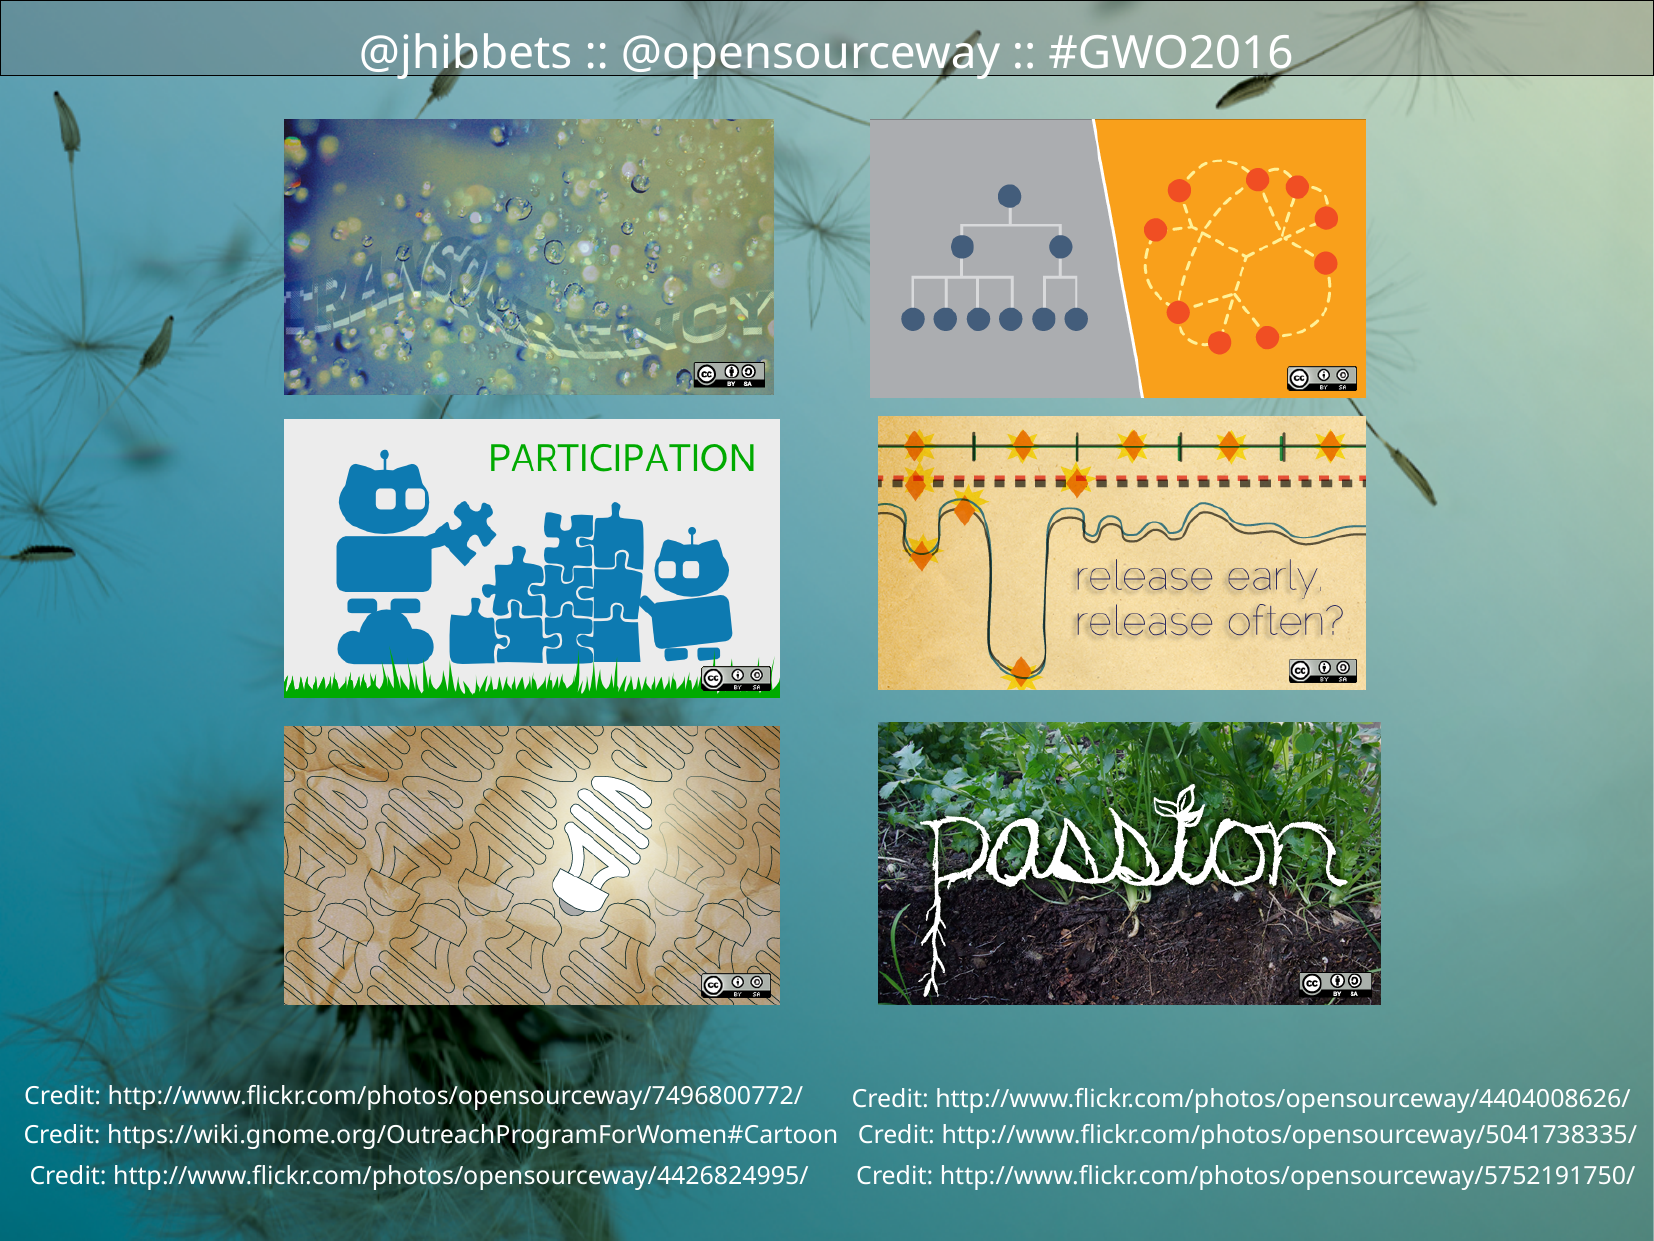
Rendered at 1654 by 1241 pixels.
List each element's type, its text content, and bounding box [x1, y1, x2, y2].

text_box Credit: http://www.flickr.com/photos/opensourceway/5752191750/ [841, 1150, 1647, 1191]
text_box Credit: http://www.flickr.com/photos/opensourceway/5041738335/ [843, 1109, 1654, 1150]
text_box Credit: http://www.flickr.com/photos/opensourceway/4426824995/ [14, 1150, 837, 1191]
text_box Credit: https://wiki.gnome.org/OutreachProgramForWomen#Cartoon [8, 1109, 843, 1150]
picture [0, 76, 1654, 1241]
text_box Credit: http://www.flickr.com/photos/opensourceway/7496800772/ [9, 1070, 826, 1109]
text_box Credit: http://www.flickr.com/photos/opensourceway/4404008626/ [836, 1072, 1654, 1109]
